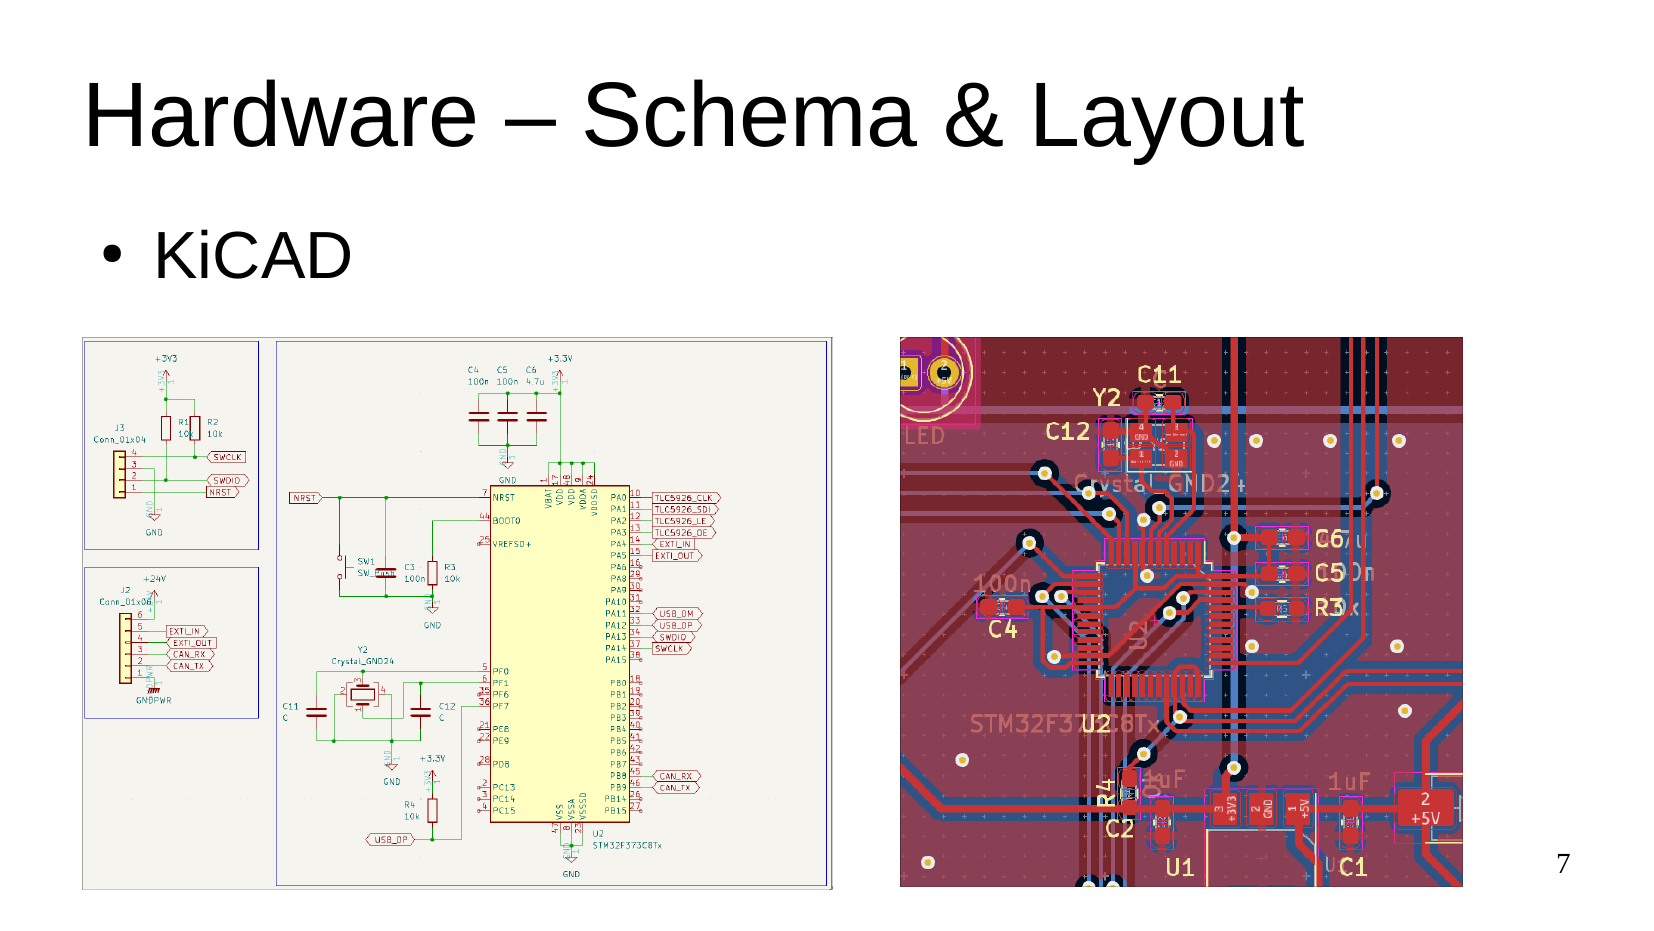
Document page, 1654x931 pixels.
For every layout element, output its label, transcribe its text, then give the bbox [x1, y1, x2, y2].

picture [82, 337, 833, 890]
title Hardware – Schema & Layout [82, 37, 1571, 193]
list KiCAD [82, 217, 1571, 758]
picture [900, 337, 1463, 887]
